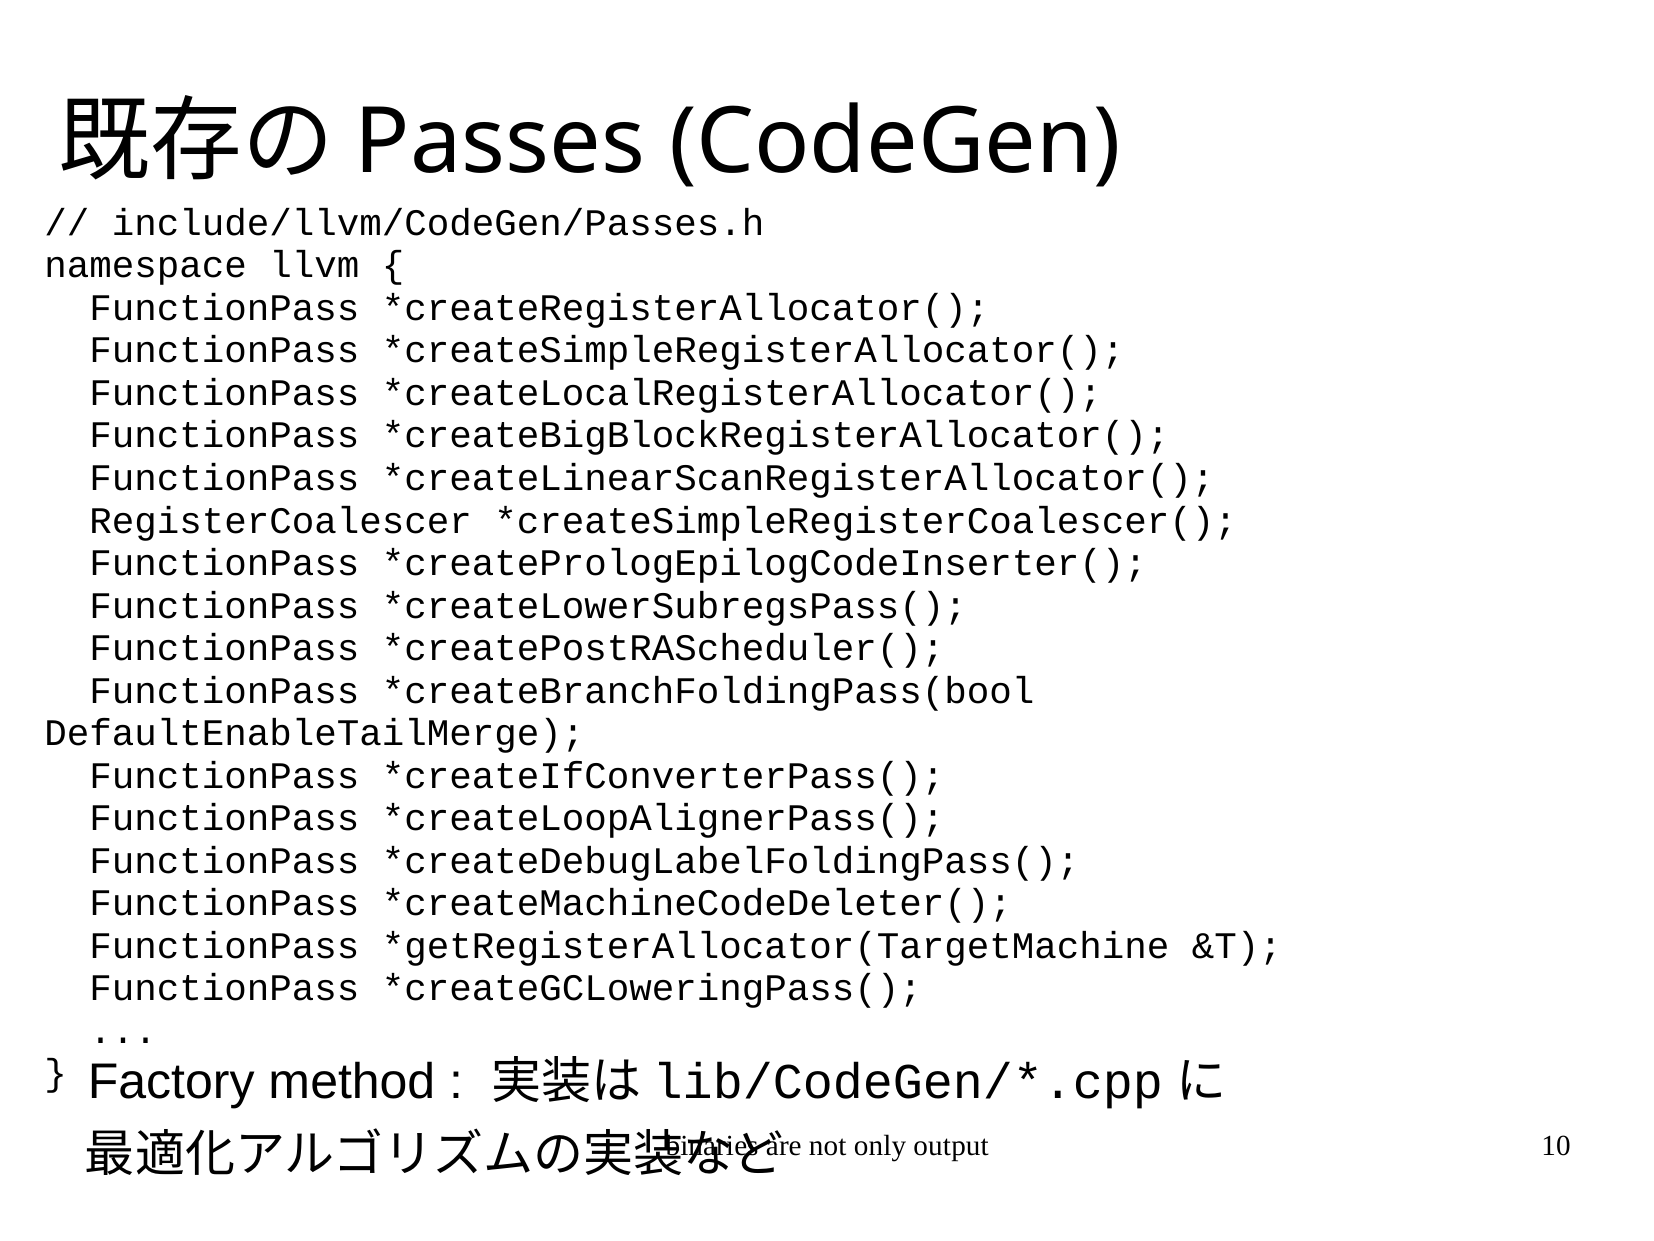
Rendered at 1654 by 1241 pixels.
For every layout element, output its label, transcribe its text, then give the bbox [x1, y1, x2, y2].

title 既存の Passes (CodeGen) [59, 29, 1548, 196]
text_box // include/llvm/CodeGen/Passes.h namespace llvm { FunctionPass *createRegisterAllocator(); FunctionPass *createSimpleRegisterAllocator(); FunctionPass *createLocalRegisterAllocator(); FunctionPass *createBigBlockRegisterAllocator(); FunctionPass *createLinearScanRegisterAllocator(); RegisterCoalescer *createSimpleRegisterCoalescer(); FunctionPass *createPrologEpilogCodeInserter(); FunctionPass *createLowerSubregsPass(); FunctionPass *createPostRAScheduler(); FunctionPass *createBranchFoldingPass(bool DefaultEnableTailMerge); FunctionPass *createIfConverterPass(); FunctionPass *createLoopAlignerPass(); FunctionPass *createDebugLabelFoldingPass(); FunctionPass *createMachineCodeDeleter(); FunctionPass *getRegisterAllocator(TargetMachine &T); FunctionPass *createGCLoweringPass(); ... } [29, 196, 1565, 1048]
text_box Factory method : 実装は lib/CodeGen/*.cpp に 最適化アルゴリズムの実装など [59, 1033, 1261, 1157]
